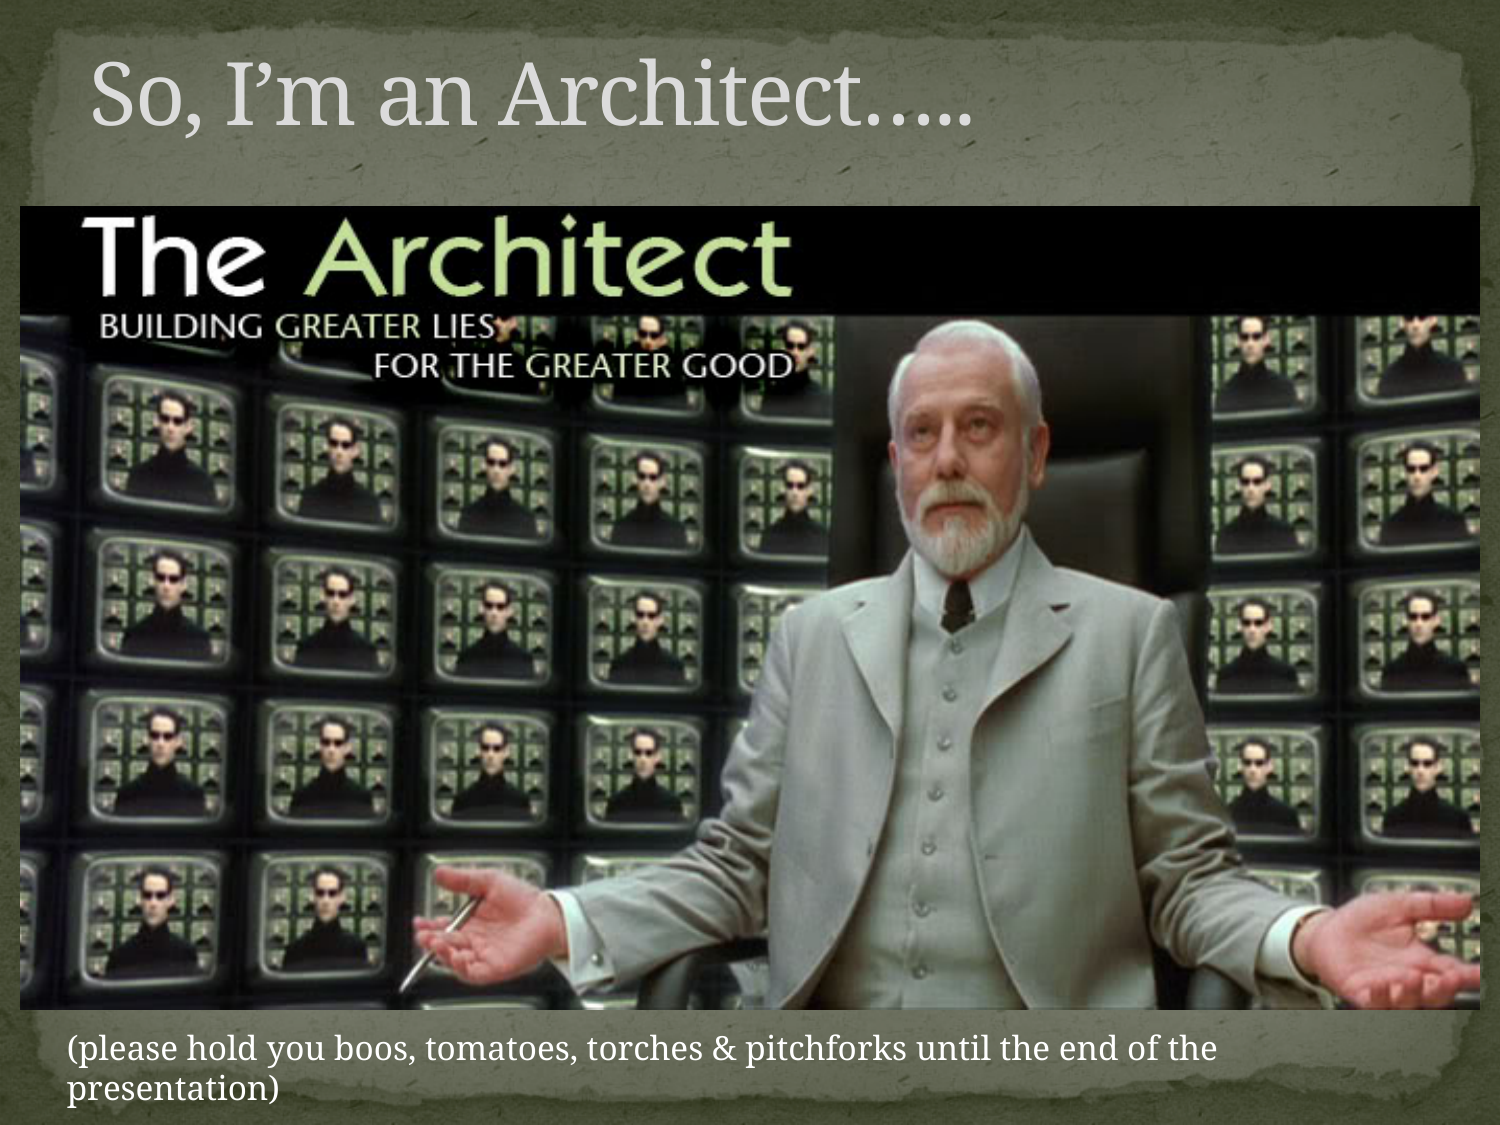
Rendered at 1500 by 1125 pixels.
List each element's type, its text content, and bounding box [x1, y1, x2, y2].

title So, I’m an Architect….. [75, 24, 1425, 150]
text_box (please hold you boos, tomatoes, torches & pitchforks until the end of the presentation) [52, 1019, 1428, 1115]
picture [0, 0, 1500, 1125]
